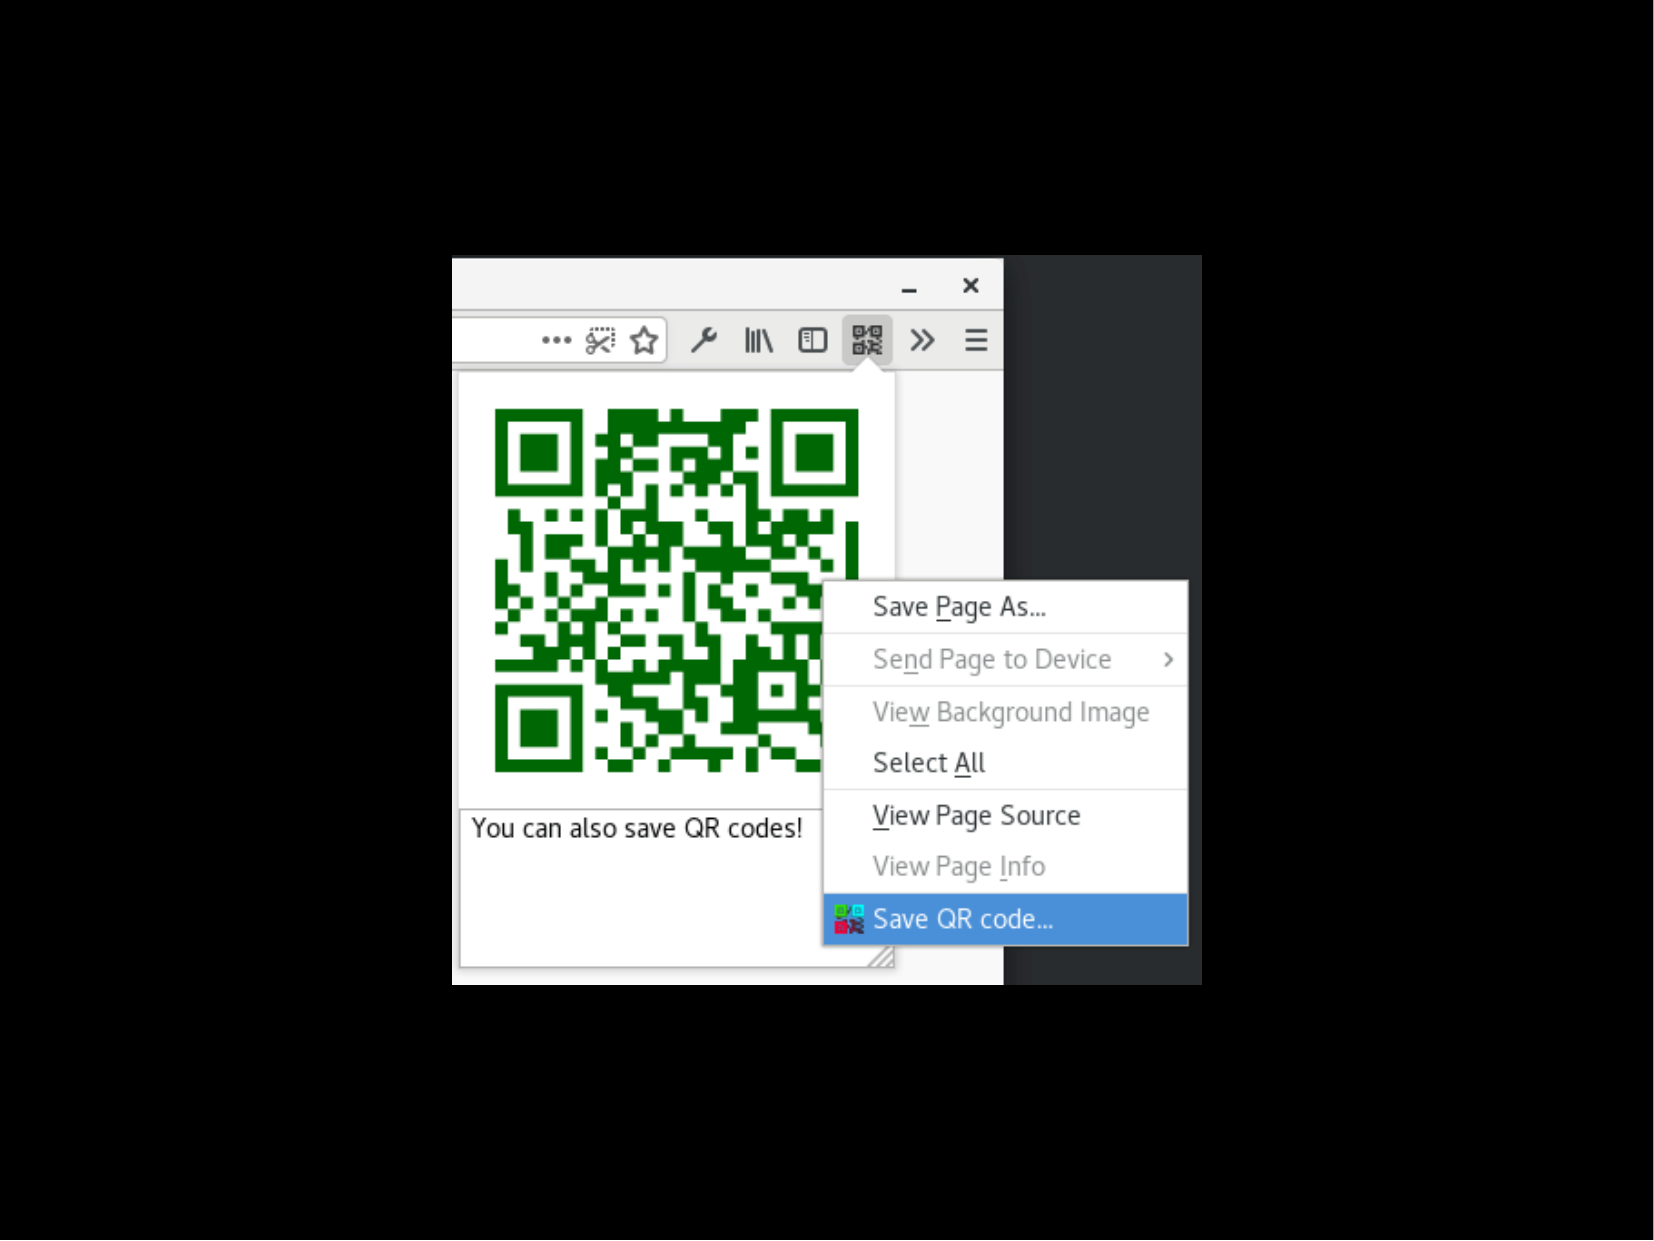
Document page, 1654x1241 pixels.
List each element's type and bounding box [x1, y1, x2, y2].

picture [452, 255, 1202, 985]
